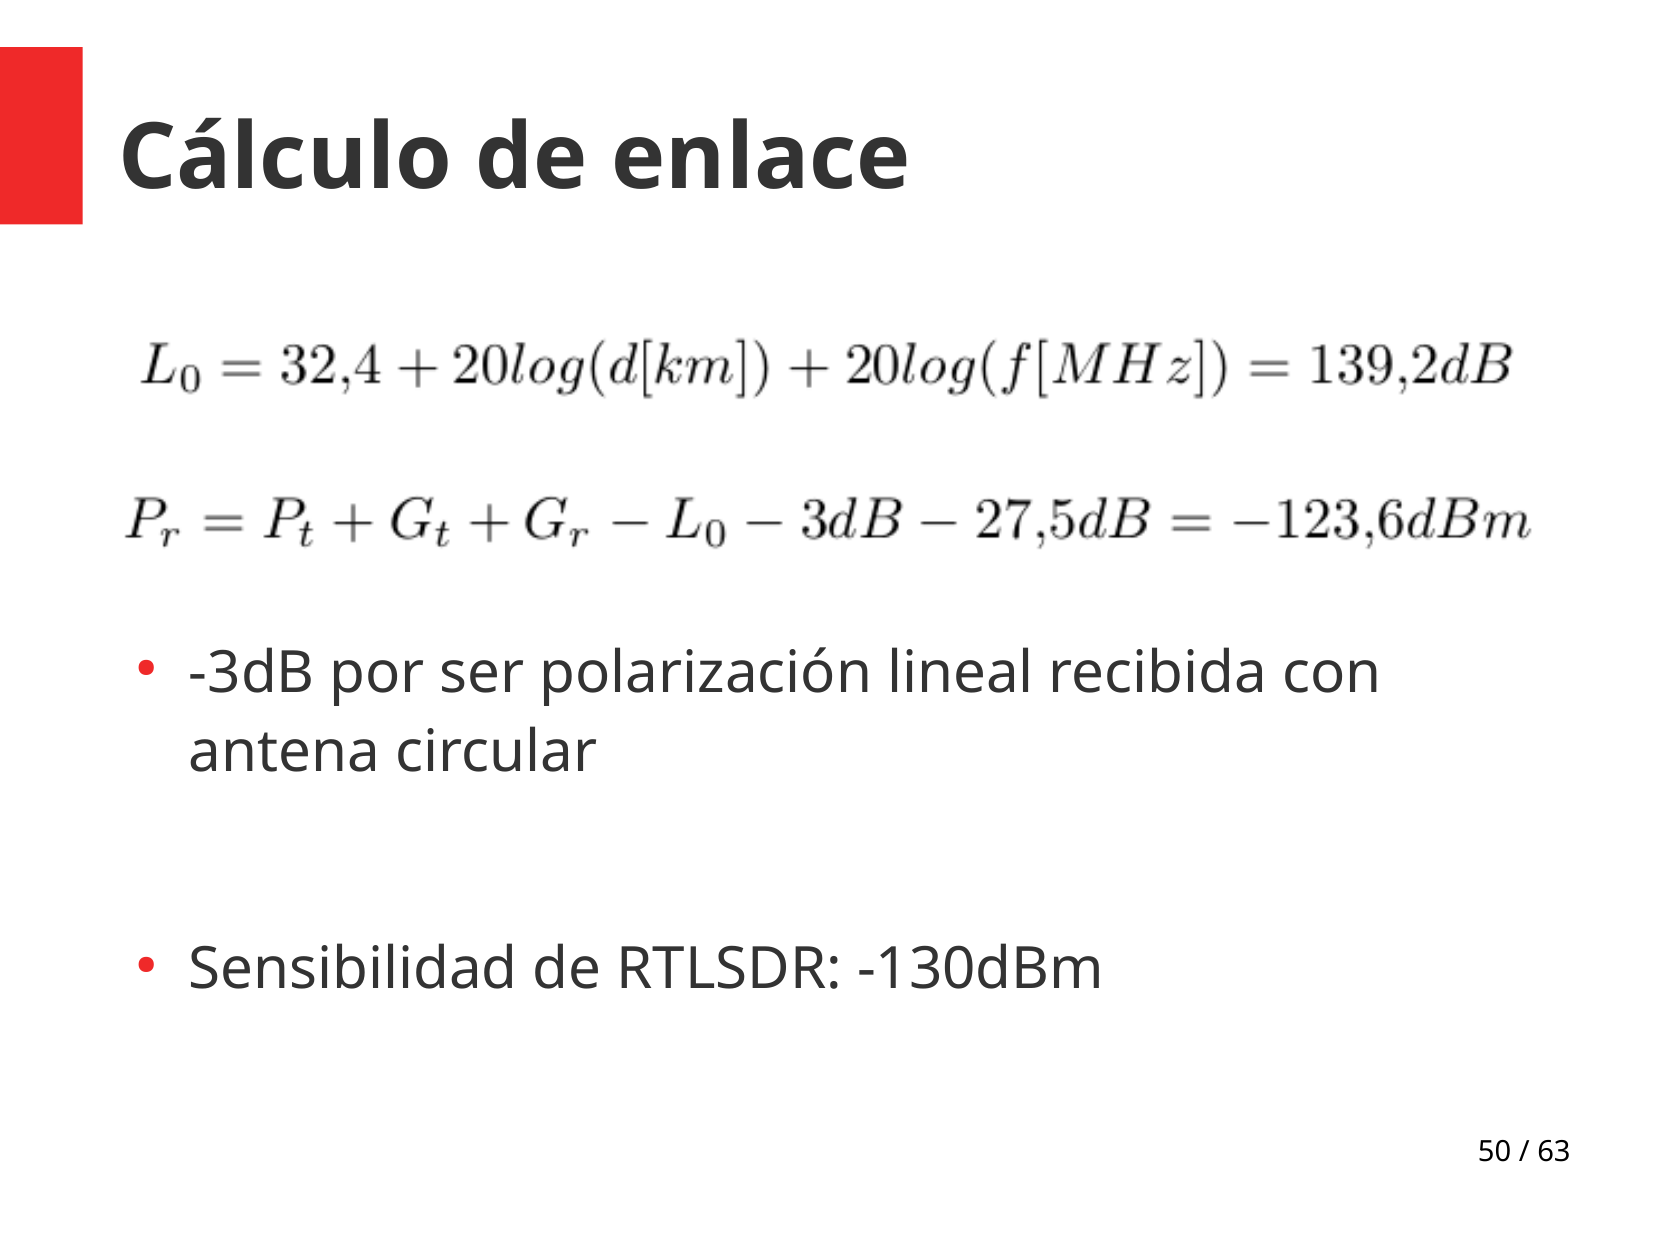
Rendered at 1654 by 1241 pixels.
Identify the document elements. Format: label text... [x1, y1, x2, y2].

title Cálculo de enlace [118, 49, 1571, 257]
list -3dB por ser polarización lineal recibida con antena circular Sensibilidad de RTLSDR: -130dBm [118, 630, 1536, 1074]
picture [108, 314, 1536, 565]
